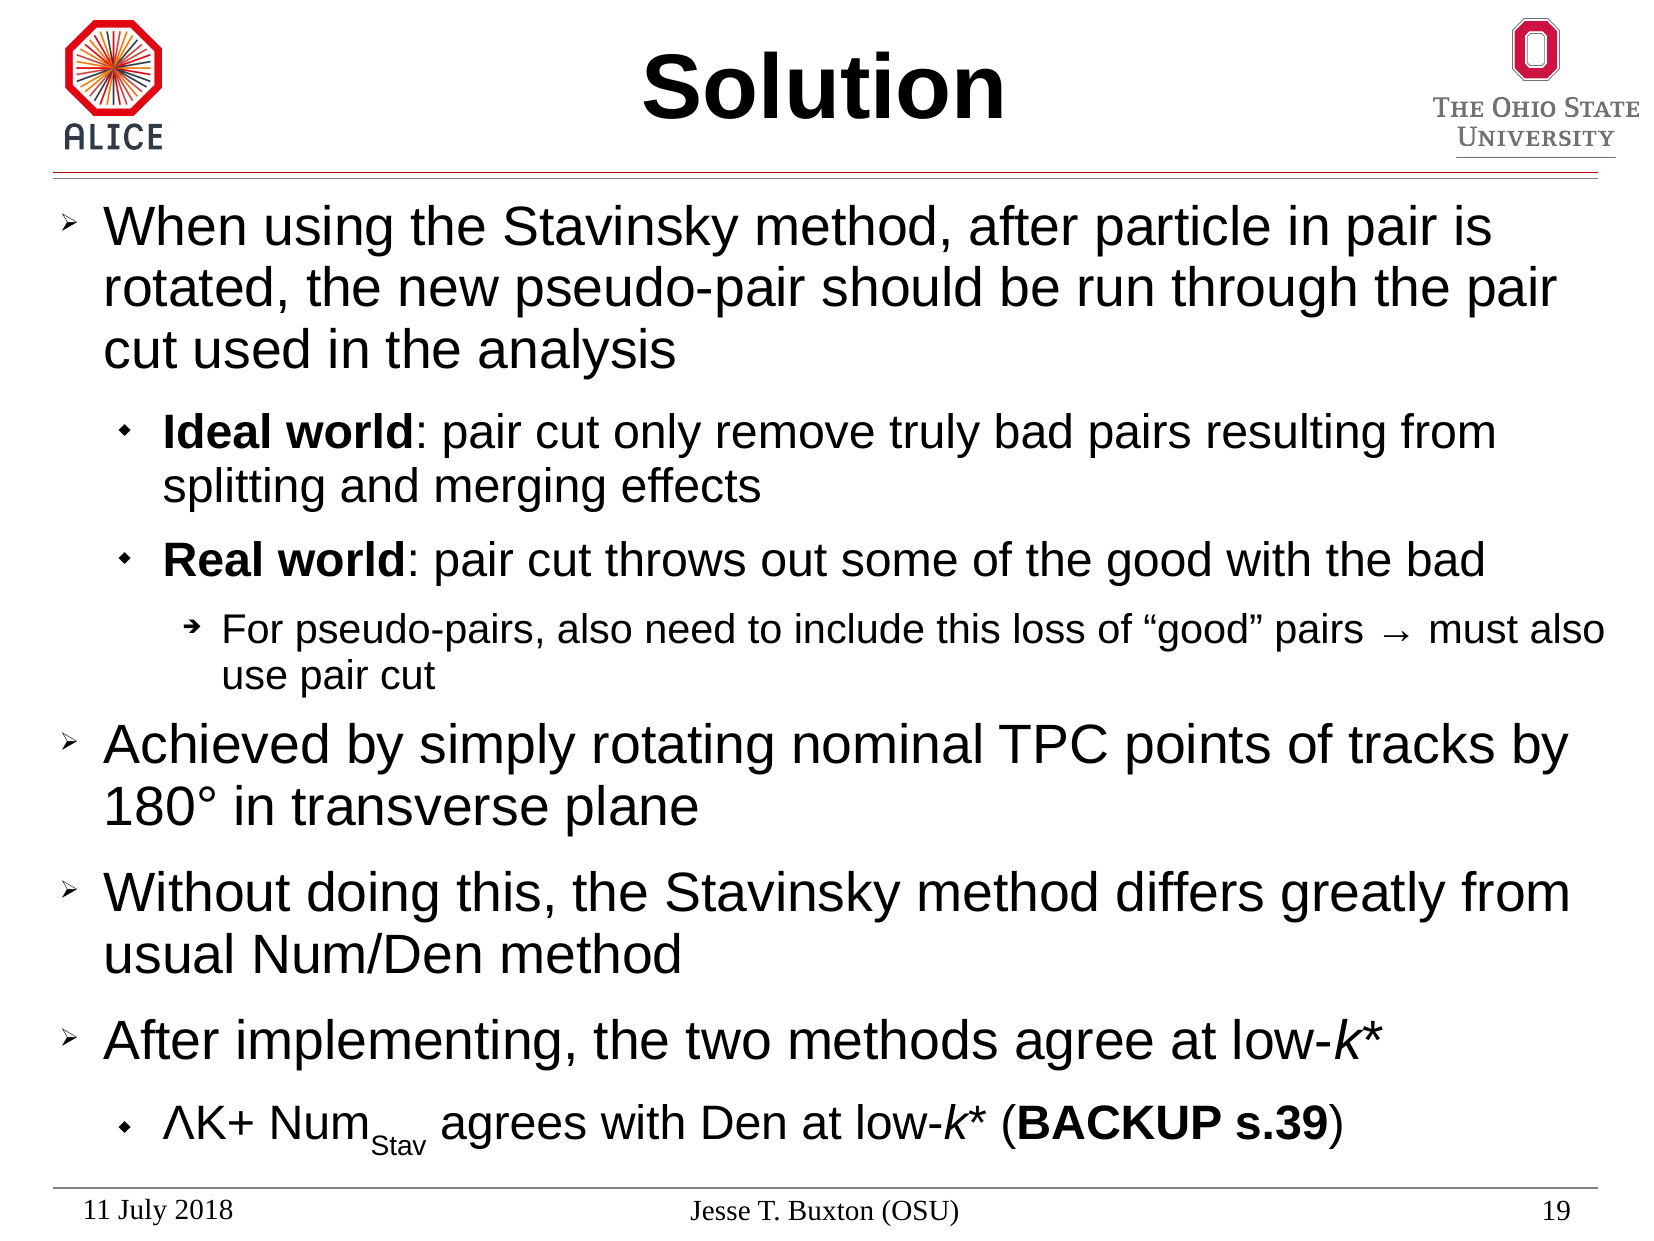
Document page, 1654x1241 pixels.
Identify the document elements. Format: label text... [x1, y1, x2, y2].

list When using the Stavinsky method, after particle in pair is rotated, the new pseudo-pair should be run through the pair cut used in the analysis Ideal world: pair cut only remove truly bad pairs resulting from splitting and merging effects Real world: pair cut throws out some of the good with the bad For pseudo-pairs, also need to include this loss of “good” pairs → must also use pair cut Achieved by simply rotating nominal TPC points of tracks by 180° in transverse plane Without doing this, the Stavinsky method differs greatly from usual Num/Den method After implementing, the two methods agree at low-k* ΛK+ NumStav agrees with Den at low-k* (BACKUP s.39) [45, 195, 1621, 1171]
picture [65, 20, 137, 150]
title Solution [137, 1, 1513, 172]
picture [1513, 5, 1642, 171]
